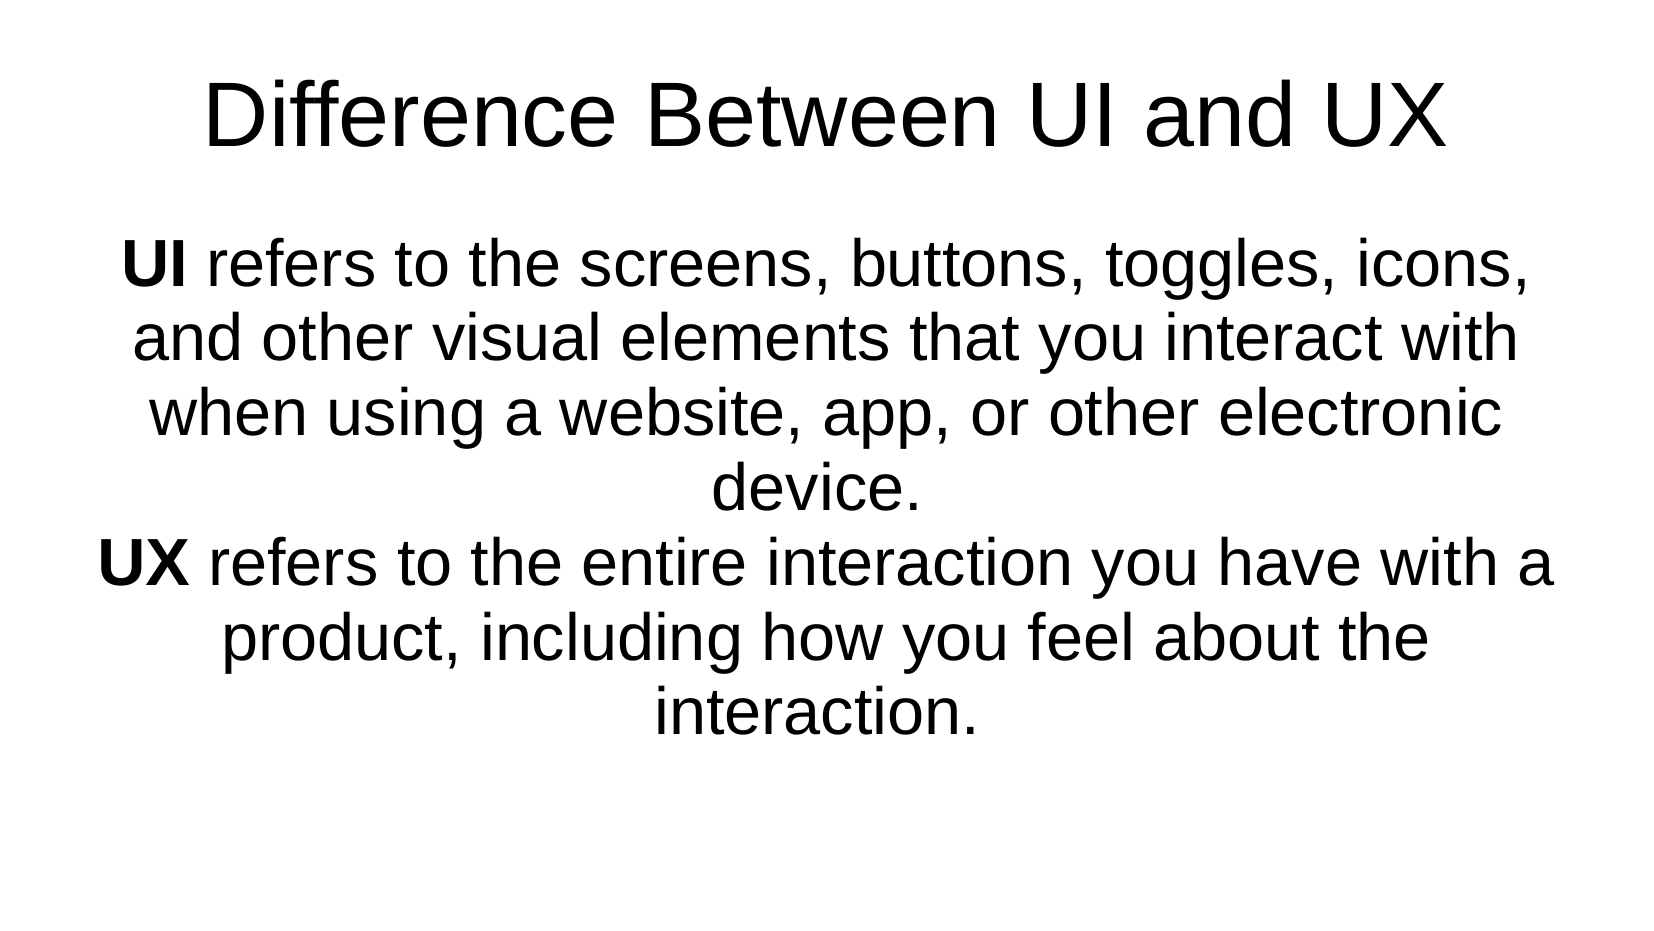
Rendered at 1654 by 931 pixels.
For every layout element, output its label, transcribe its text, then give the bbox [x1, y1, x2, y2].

subtitle UI refers to the screens, buttons, toggles, icons, and other visual elements that you interact with when using a website, app, or other electronic device. UX refers to the entire interaction you have with a product, including how you feel about the interaction. [82, 217, 1571, 758]
title Difference Between UI and UX [82, 37, 1571, 193]
